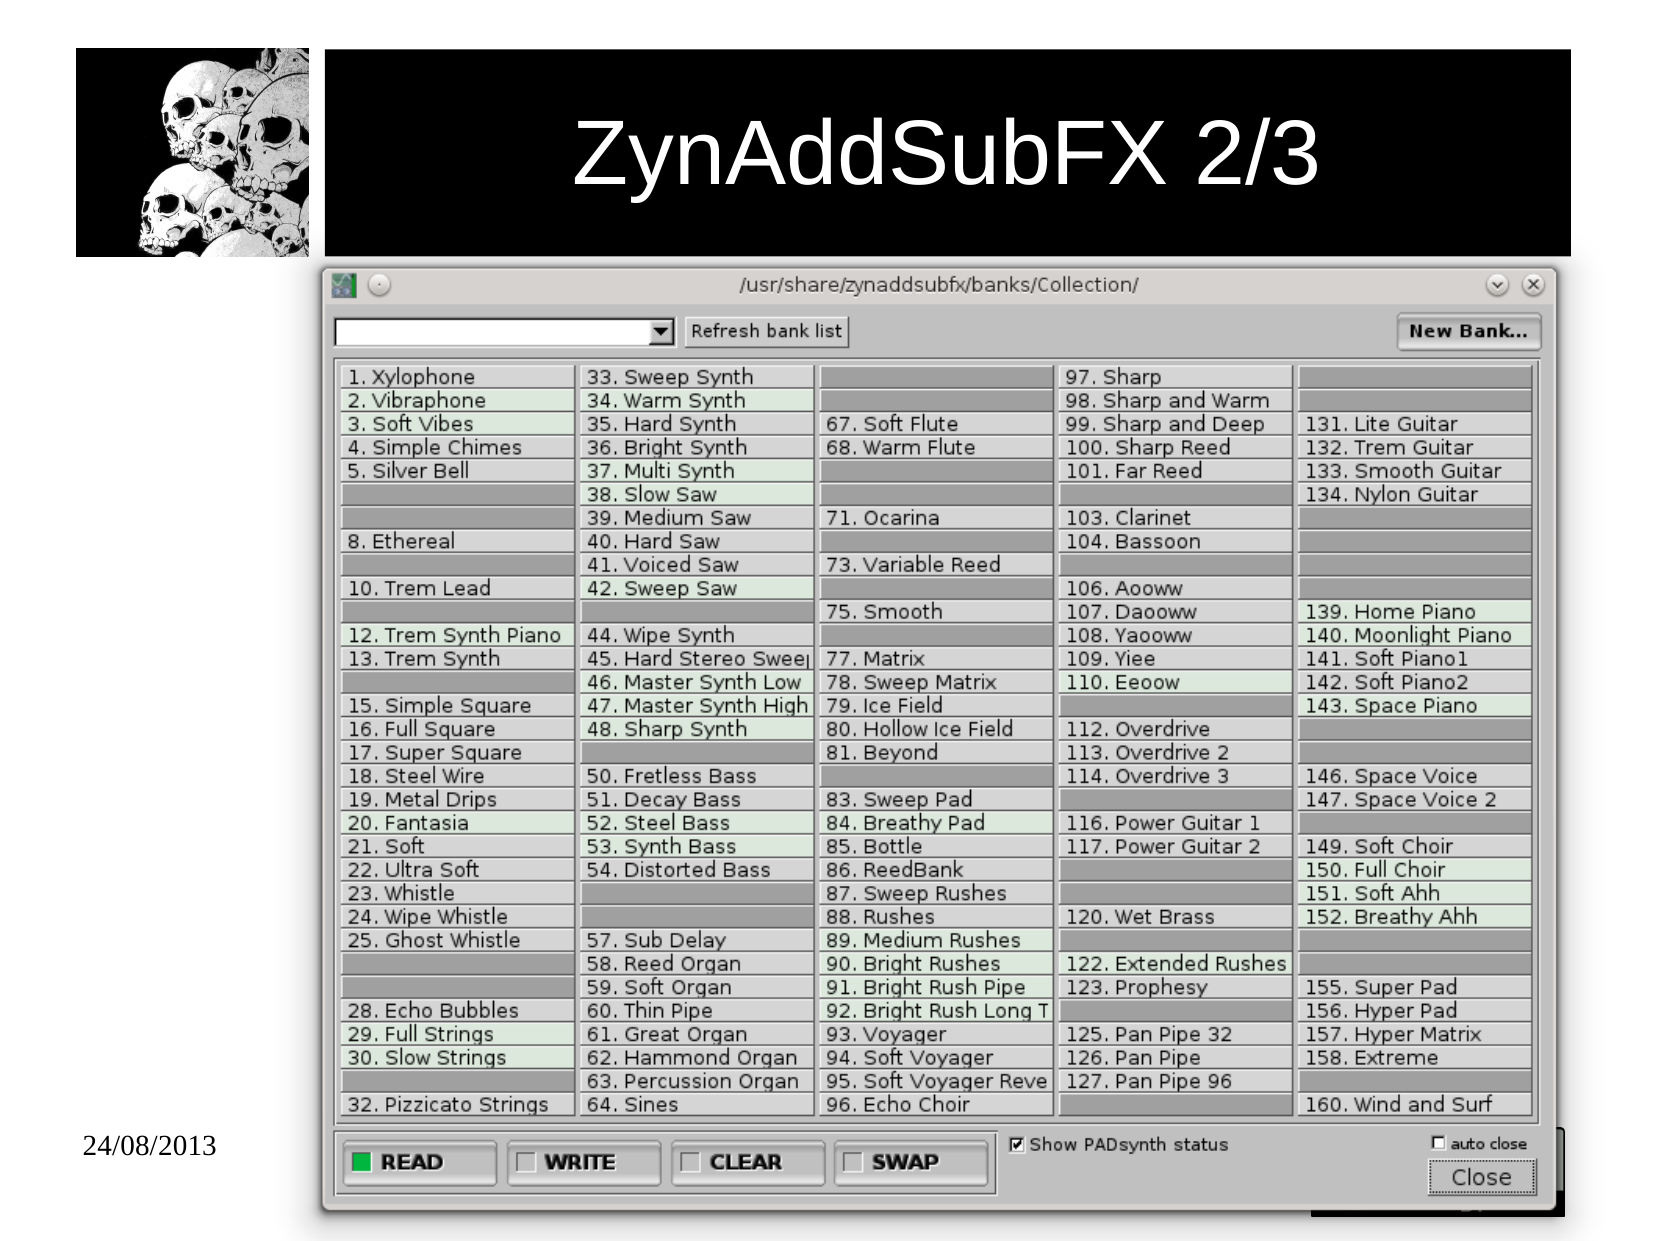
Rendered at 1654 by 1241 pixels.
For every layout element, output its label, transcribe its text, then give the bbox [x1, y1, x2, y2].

picture [76, 48, 1619, 1241]
title ZynAddSubFX 2/3 [324, 49, 1571, 206]
